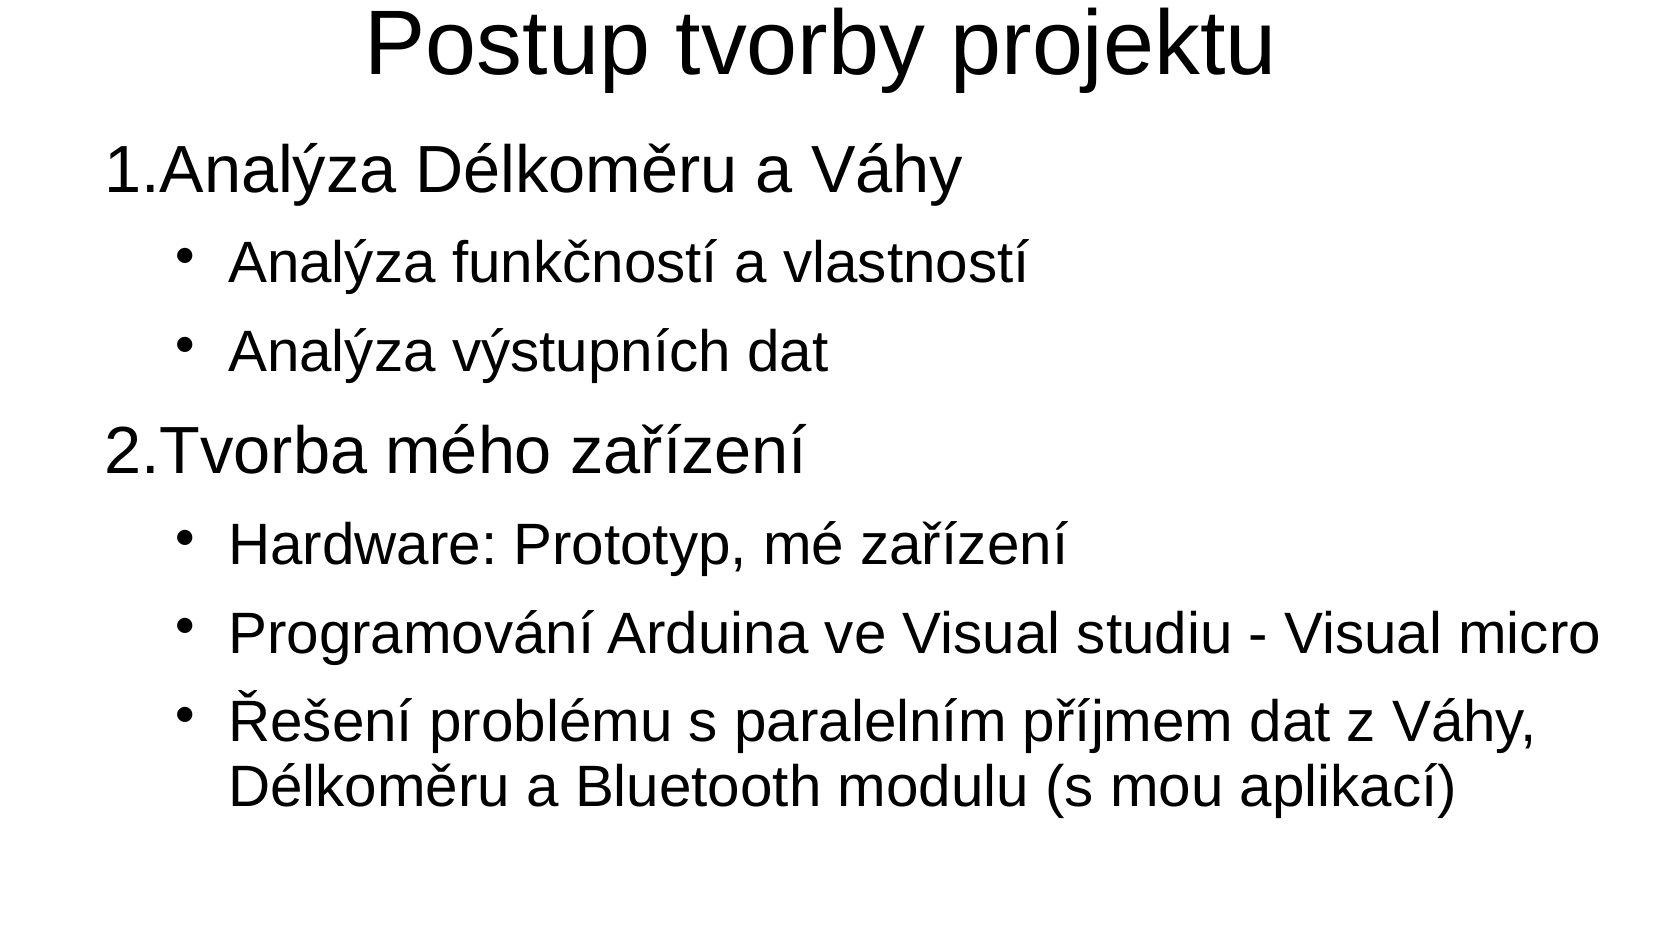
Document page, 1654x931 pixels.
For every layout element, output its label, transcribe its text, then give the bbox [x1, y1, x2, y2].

list Analýza Délkoměru a Váhy Analýza funkčností a vlastností Analýza výstupních dat Tvorba mého zařízení Hardware: Prototyp, mé zařízení Programování Arduina ve Visual studiu - Visual micro Řešení problému s paralelním příjmem dat z Váhy, Délkoměru a Bluetooth modulu (s mou aplikací) [86, 131, 1619, 919]
title Postup tvorby projektu [77, 0, 1566, 121]
